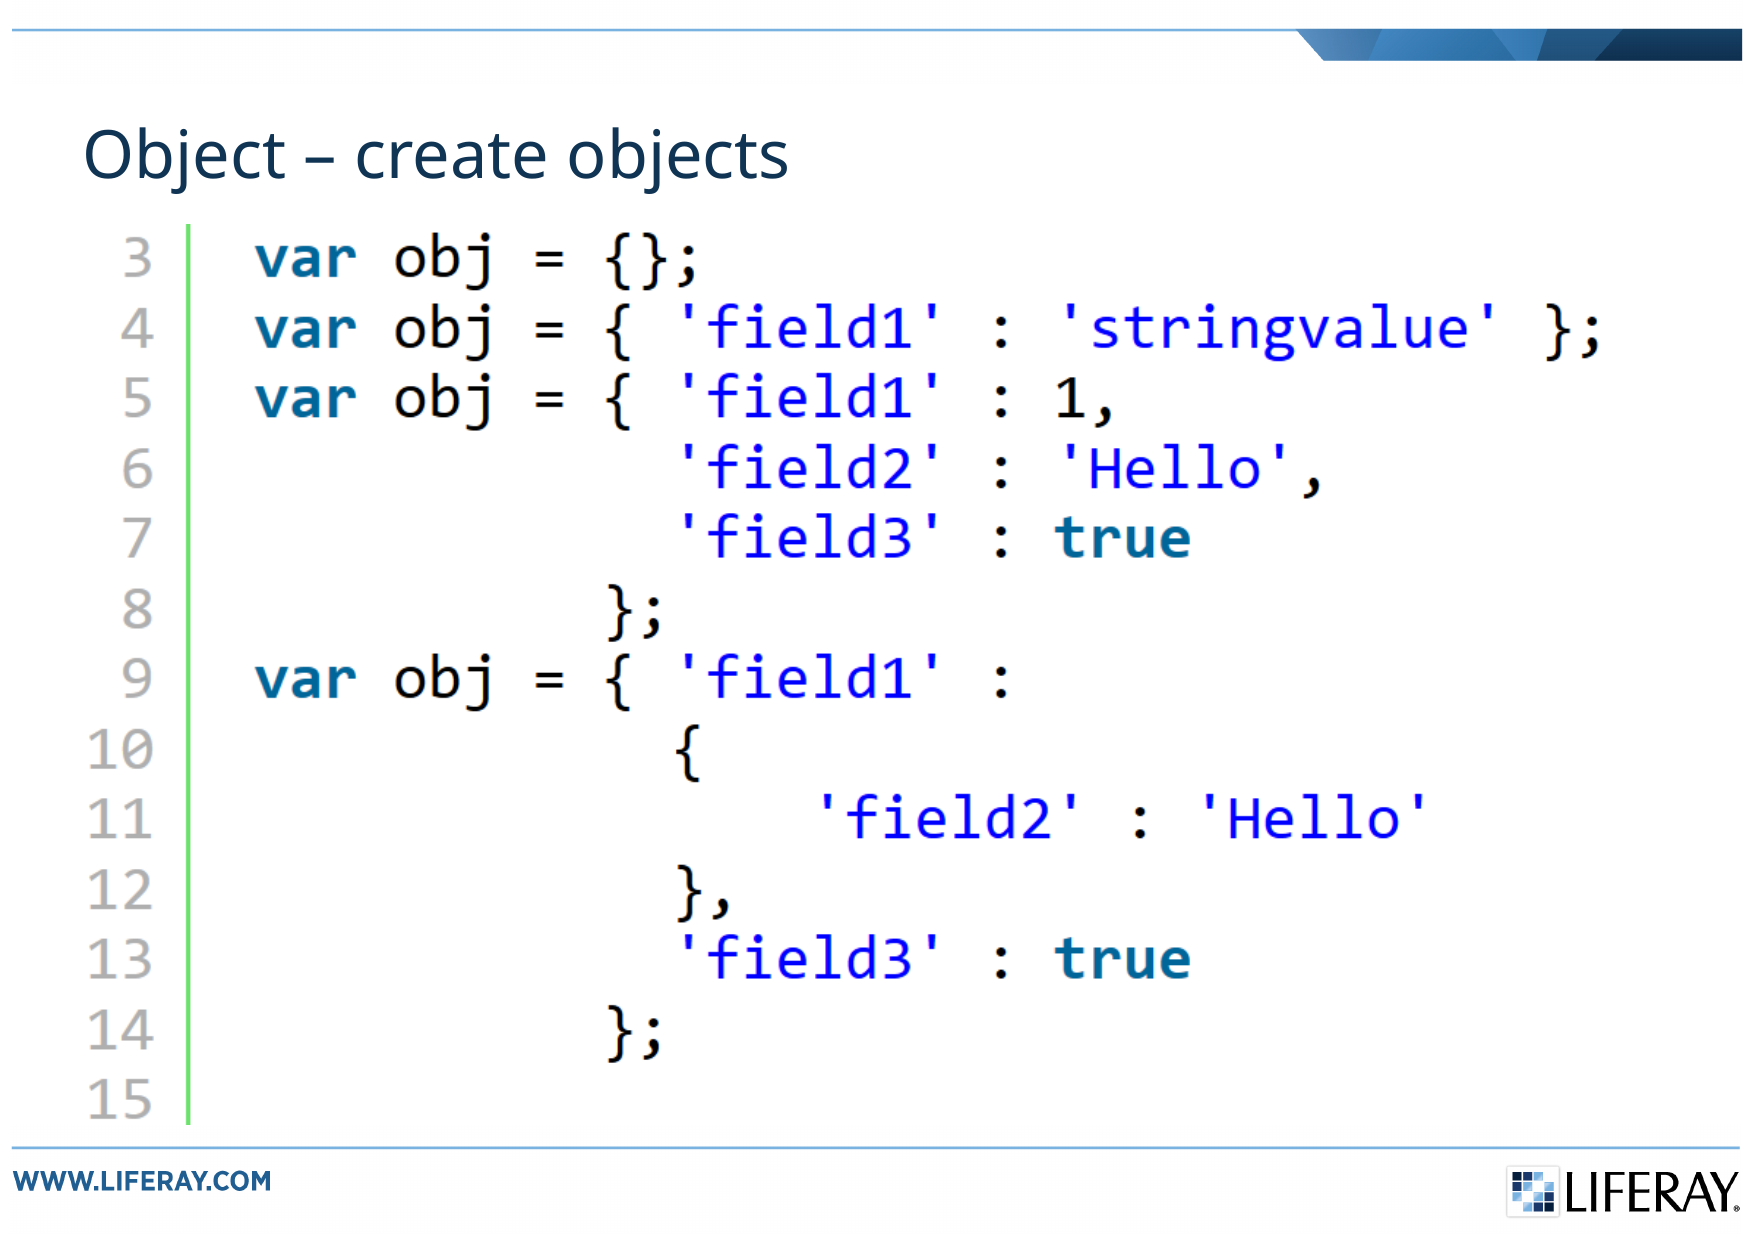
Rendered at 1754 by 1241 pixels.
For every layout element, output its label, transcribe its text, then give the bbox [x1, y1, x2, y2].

title Object – create objects [82, 49, 1571, 224]
picture [10, 224, 1741, 1234]
picture [12, 0, 1743, 84]
